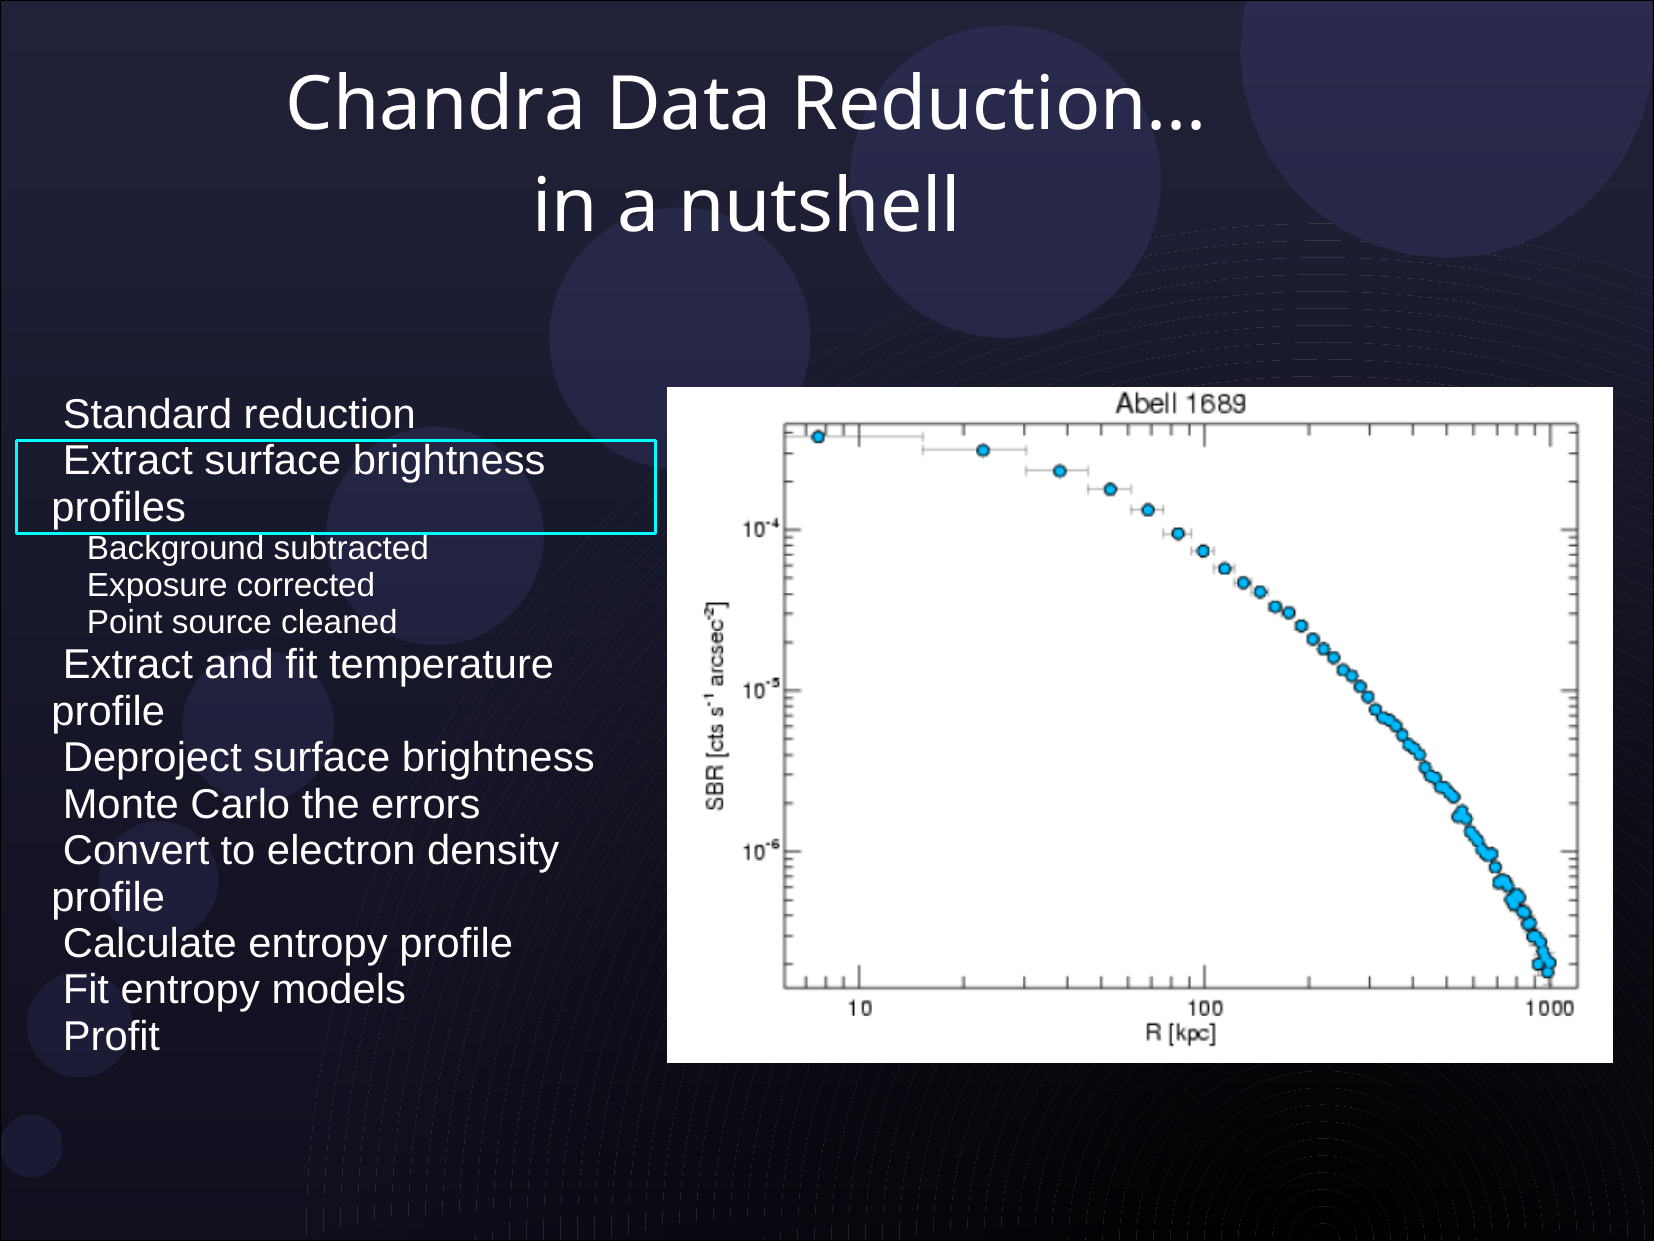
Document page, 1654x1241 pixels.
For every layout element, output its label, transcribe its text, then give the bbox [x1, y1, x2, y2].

text_box Standard reduction Extract surface brightness profiles Background subtracted Exposure corrected Point source cleaned Extract and fit temperature profile Deproject surface brightness Monte Carlo the errors Convert to electron density profile Calculate entropy profile Fit entropy models Profit [51, 390, 618, 439]
text_box Chandra Data Reduction... in a nutshell [284, 47, 1370, 263]
picture [667, 387, 1613, 1063]
text_box Standard reduction Extract surface brightness profiles Background subtracted Exposure corrected Point source cleaned Extract and fit temperature profile Deproject surface brightness Monte Carlo the errors Convert to electron density profile Calculate entropy profile Fit entropy models Profit [51, 442, 618, 532]
text_box Standard reduction Extract surface brightness profiles Background subtracted Exposure corrected Point source cleaned Extract and fit temperature profile Deproject surface brightness Monte Carlo the errors Convert to electron density profile Calculate entropy profile Fit entropy models Profit [51, 535, 618, 1060]
